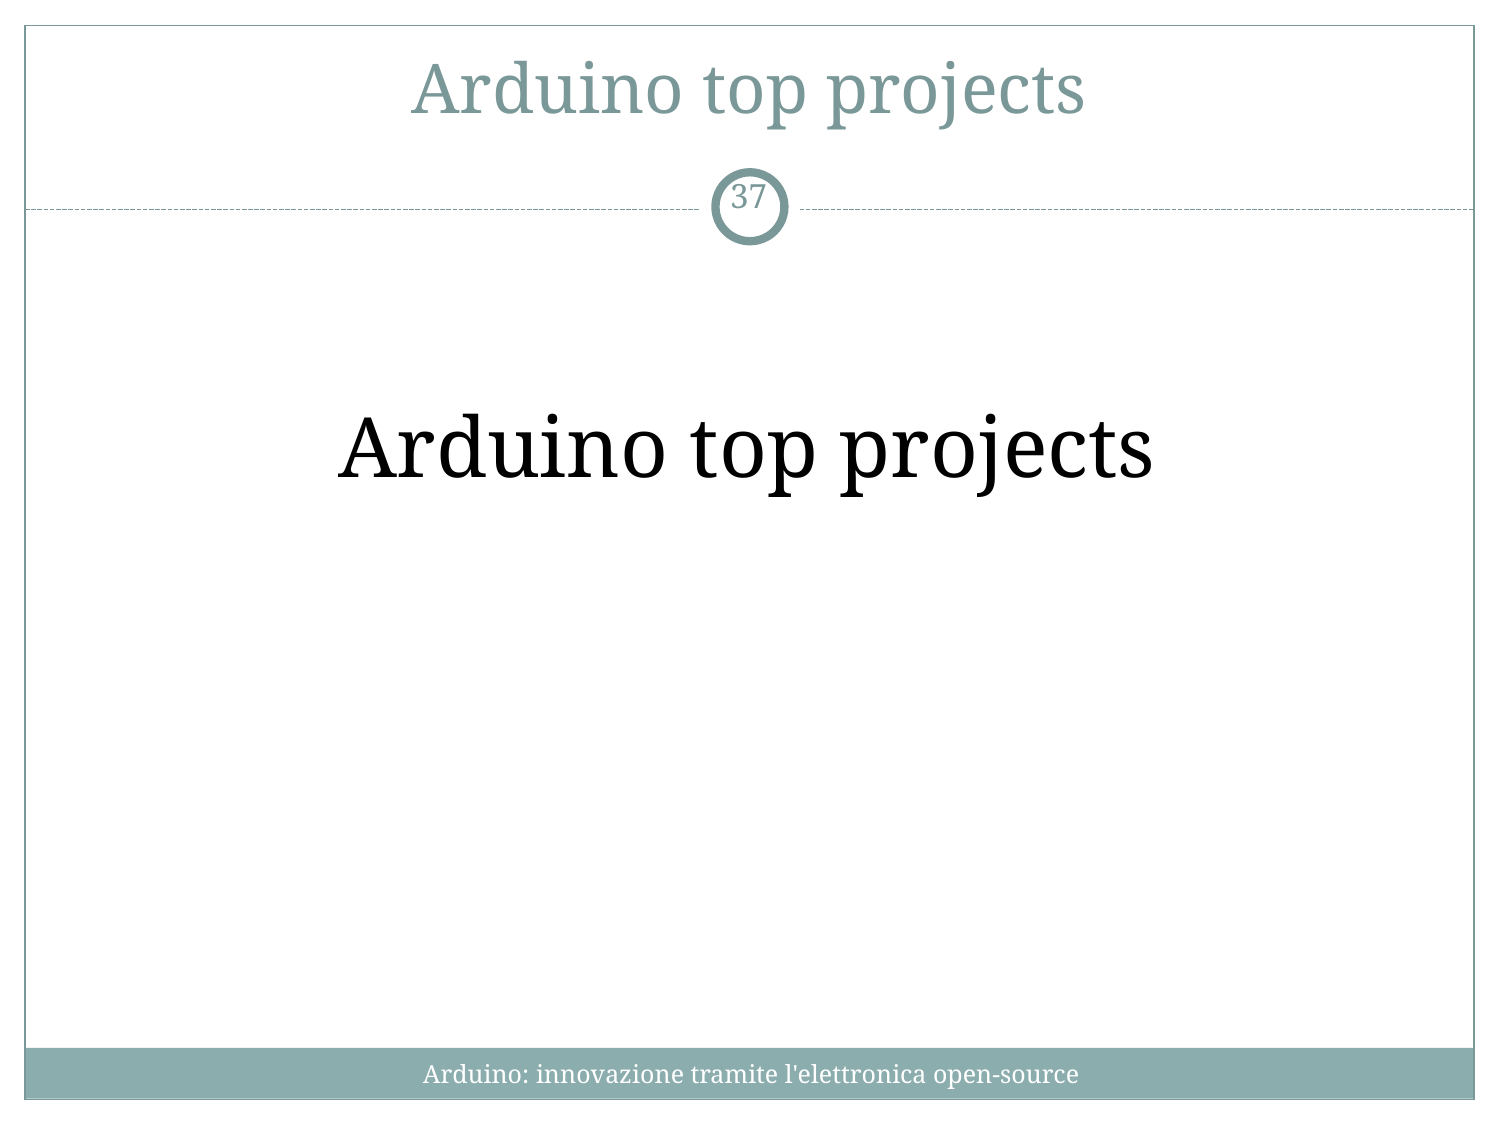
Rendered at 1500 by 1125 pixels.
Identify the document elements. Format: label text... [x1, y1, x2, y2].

footer Arduino: innovazione tramite l'elettronica open-source [50, 1051, 1454, 1112]
title Arduino top projects [49, 37, 1450, 162]
list Arduino top projects [49, 386, 1445, 575]
slide_number <numero> [715, 168, 791, 241]
